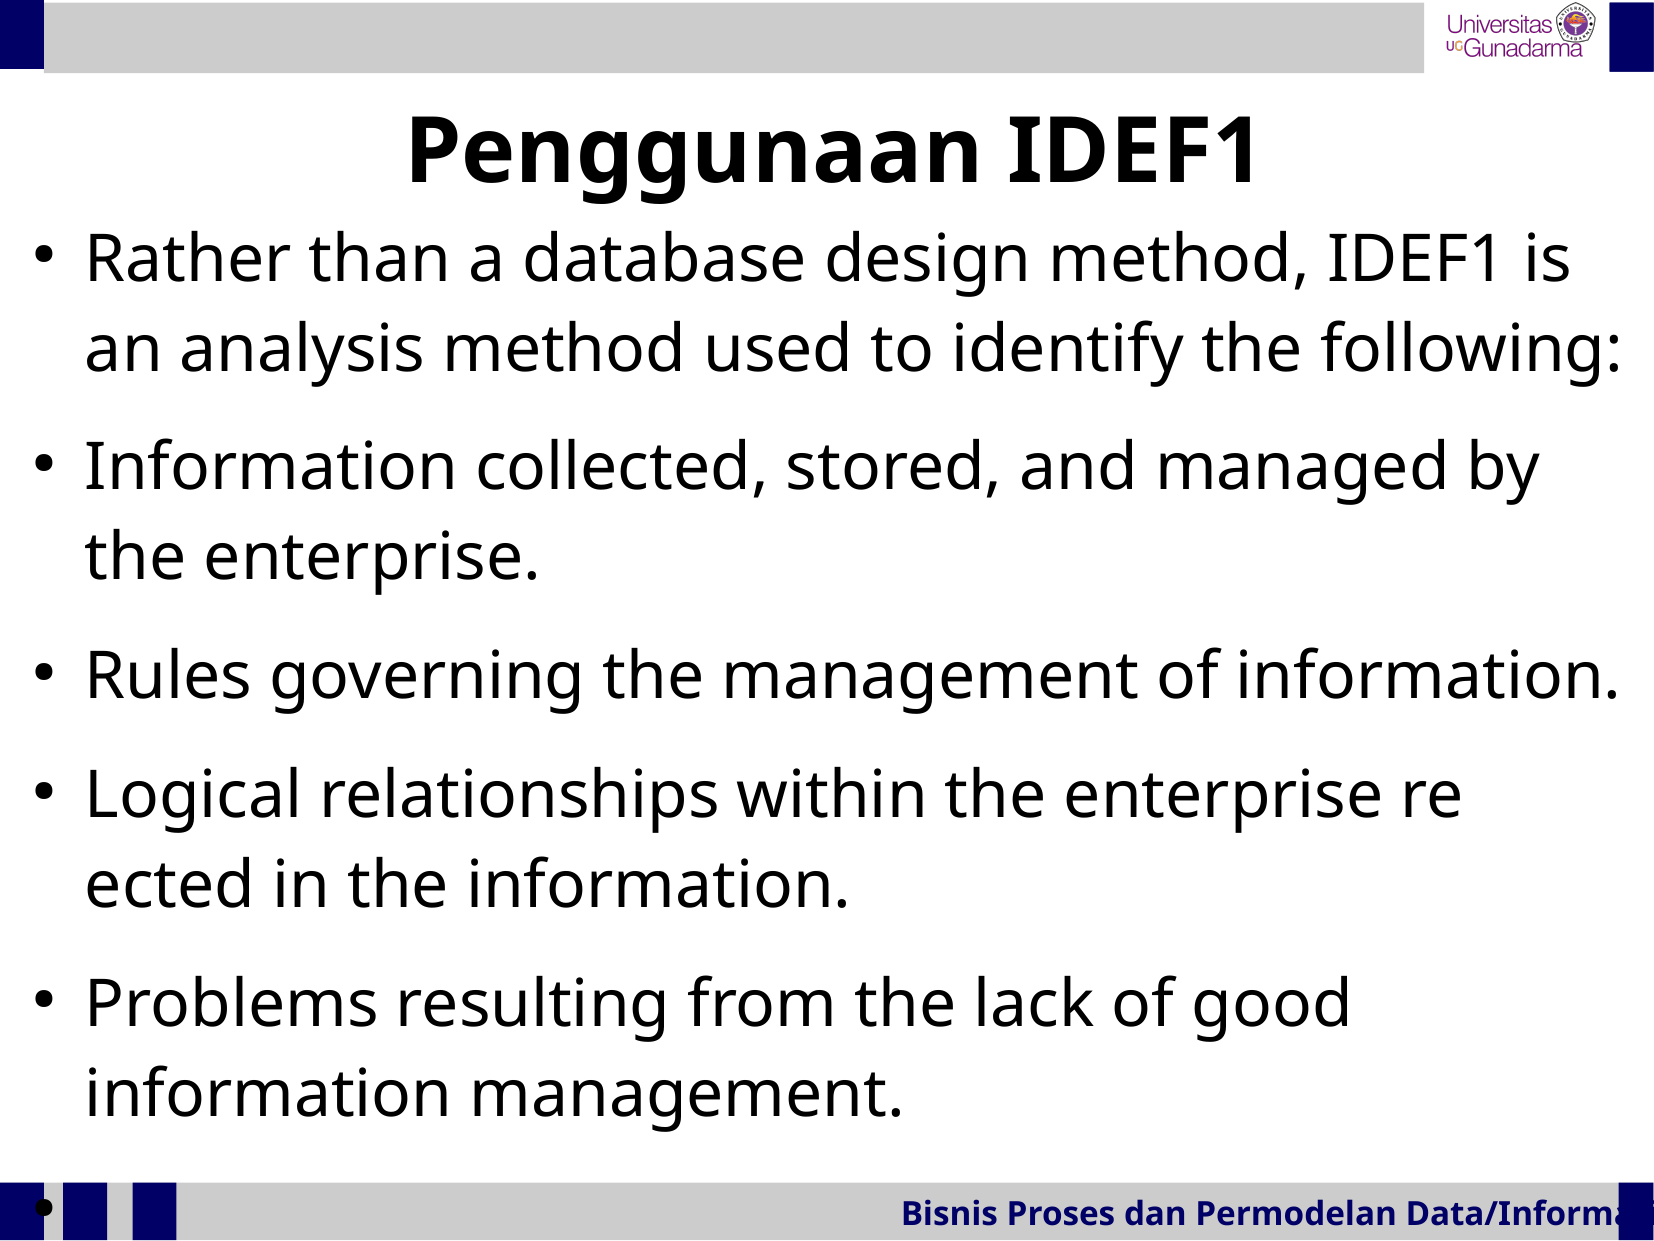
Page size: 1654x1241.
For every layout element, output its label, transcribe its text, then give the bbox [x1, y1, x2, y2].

list Rather than a database design method, IDEF1 is an analysis method used to identify the following: Information collected, stored, and managed by the enterprise. Rules governing the management of information. Logical relationships within the enterprise re ected in the information. Problems resulting from the lack of good information management. [14, 210, 1630, 1171]
picture [1437, 2, 1610, 62]
title Penggunaan IDEF1 [78, 84, 1592, 210]
